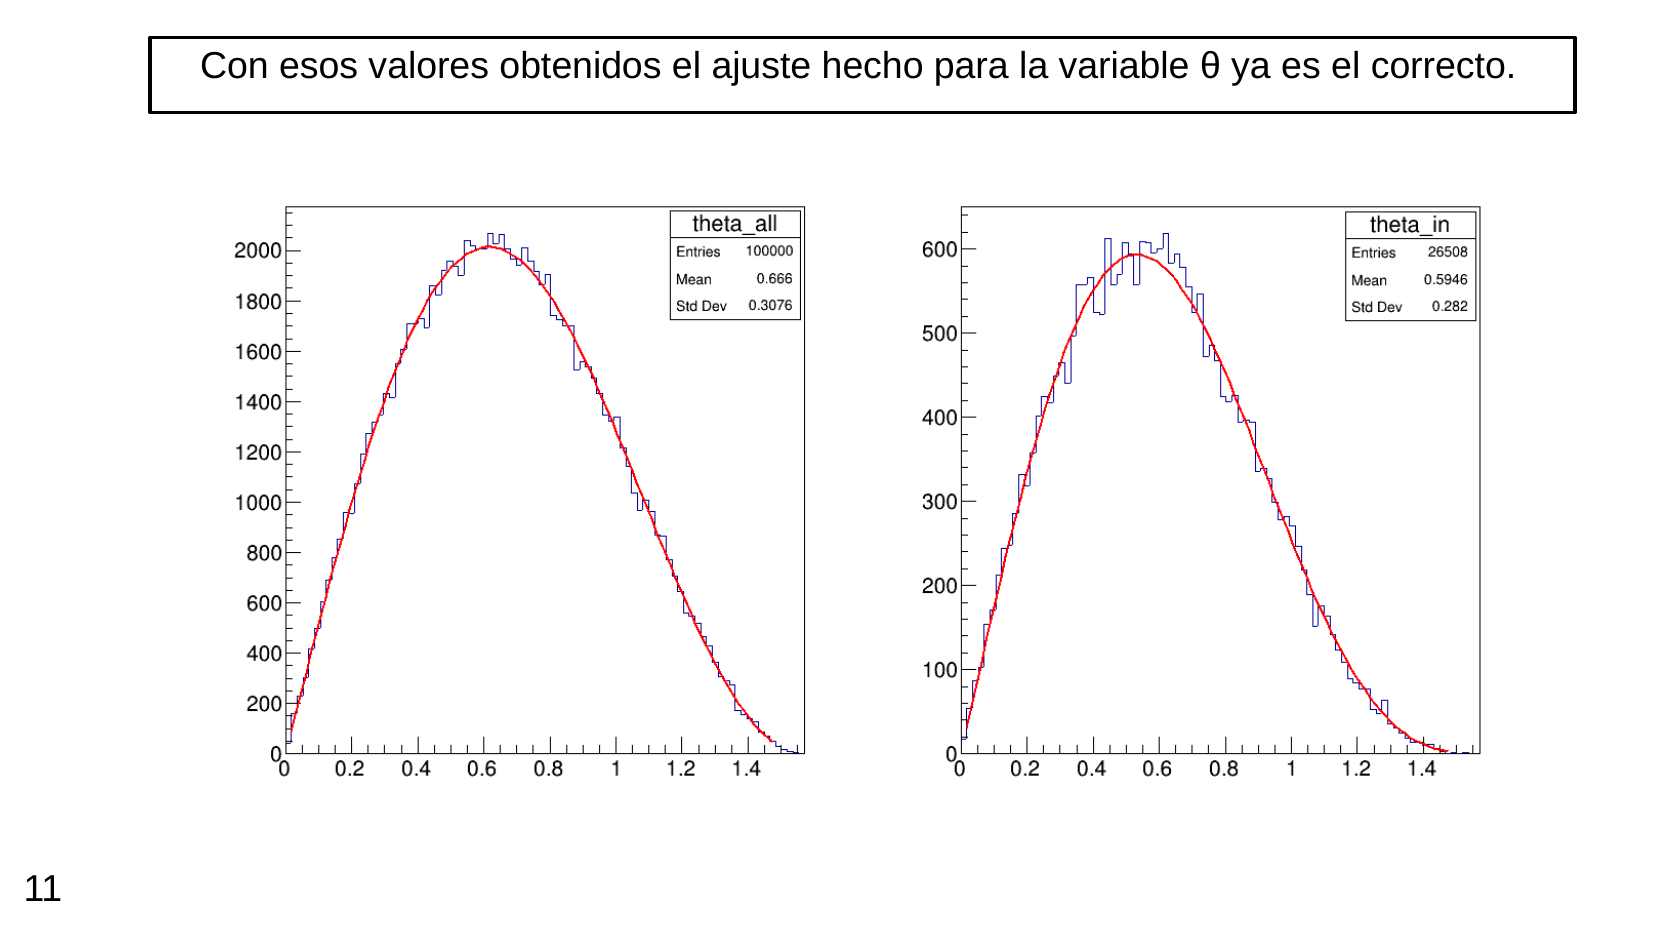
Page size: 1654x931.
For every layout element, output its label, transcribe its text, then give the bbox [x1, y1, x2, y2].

text_box <number> [8, 860, 638, 931]
picture [225, 194, 1501, 788]
text_box Con esos valores obtenidos el ajuste hecho para la variable θ ya es el correcto. [150, 37, 1576, 113]
